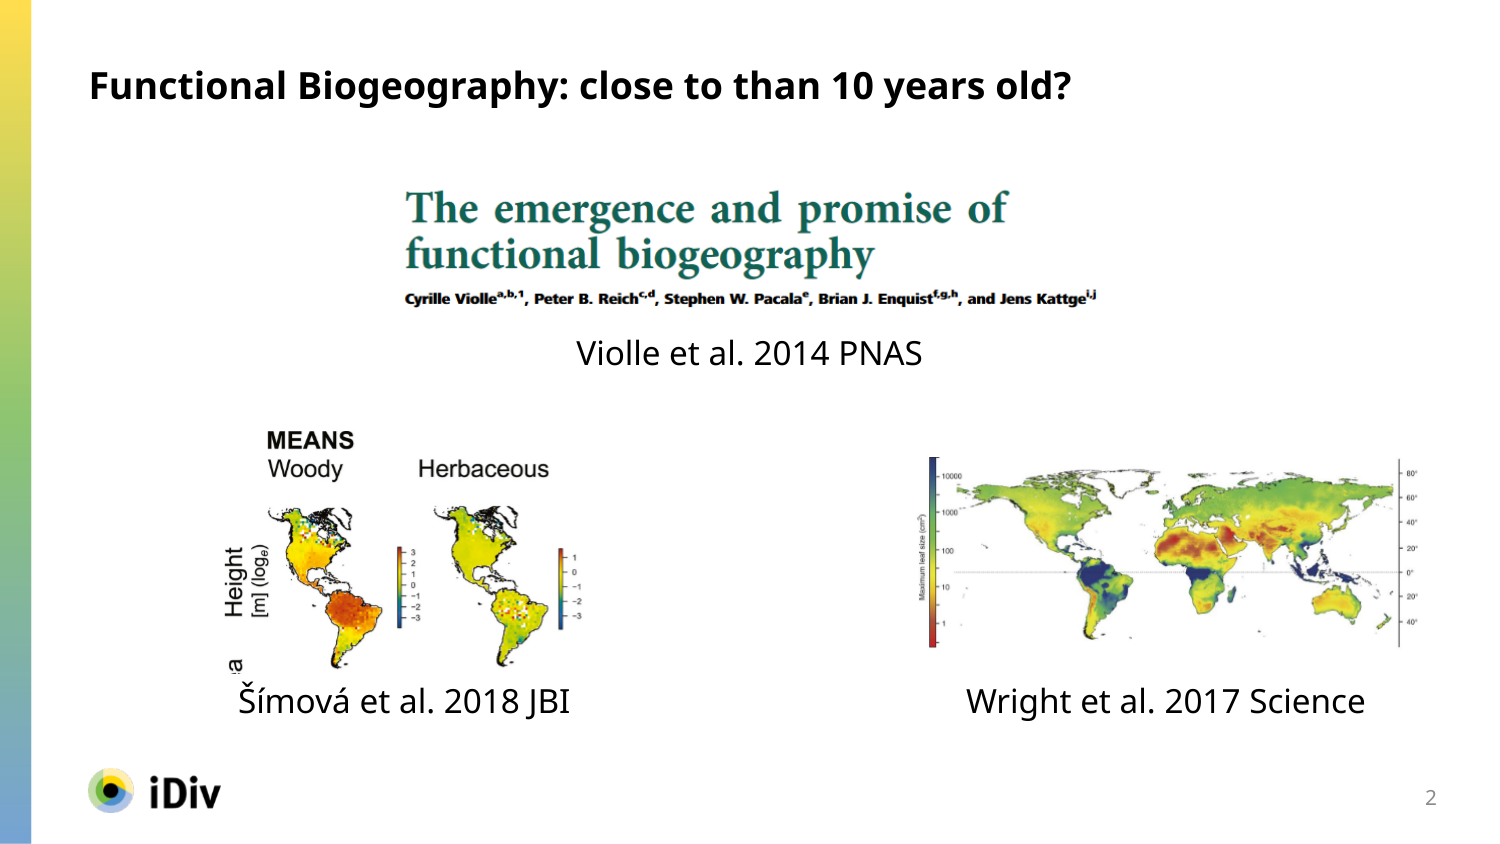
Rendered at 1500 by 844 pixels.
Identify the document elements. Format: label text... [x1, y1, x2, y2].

text_box Wright et al. 2017 Science [915, 671, 1418, 727]
text_box Violle et al. 2014 PNAS [499, 322, 1001, 378]
picture [0, 0, 1500, 844]
text_box Šímová et al. 2018 JBI [153, 671, 656, 727]
slide_number 7 [1240, 767, 1437, 813]
list Functional Biogeography: close to than 10 years old? [88, 61, 1437, 157]
